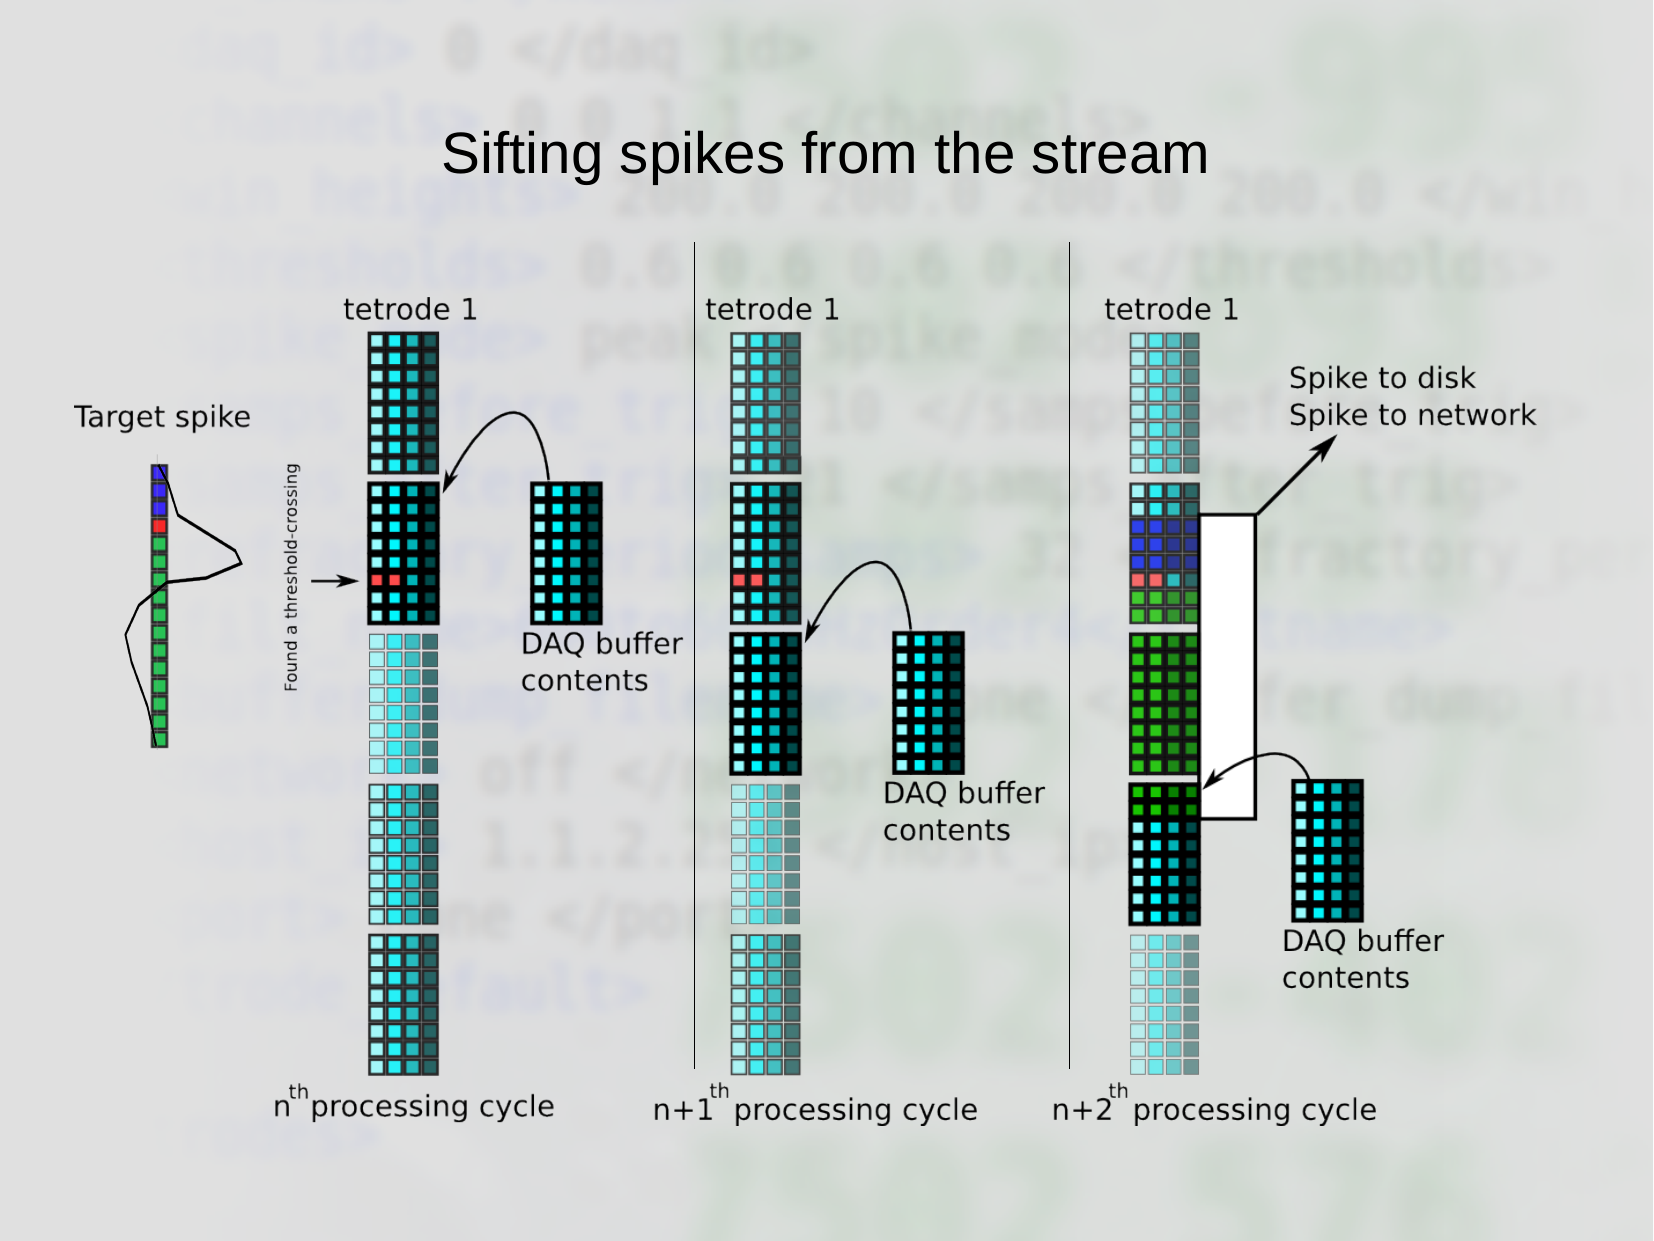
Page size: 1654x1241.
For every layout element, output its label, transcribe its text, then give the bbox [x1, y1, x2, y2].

picture [0, 0, 1654, 1241]
title Sifting spikes from the stream [82, 49, 1571, 257]
